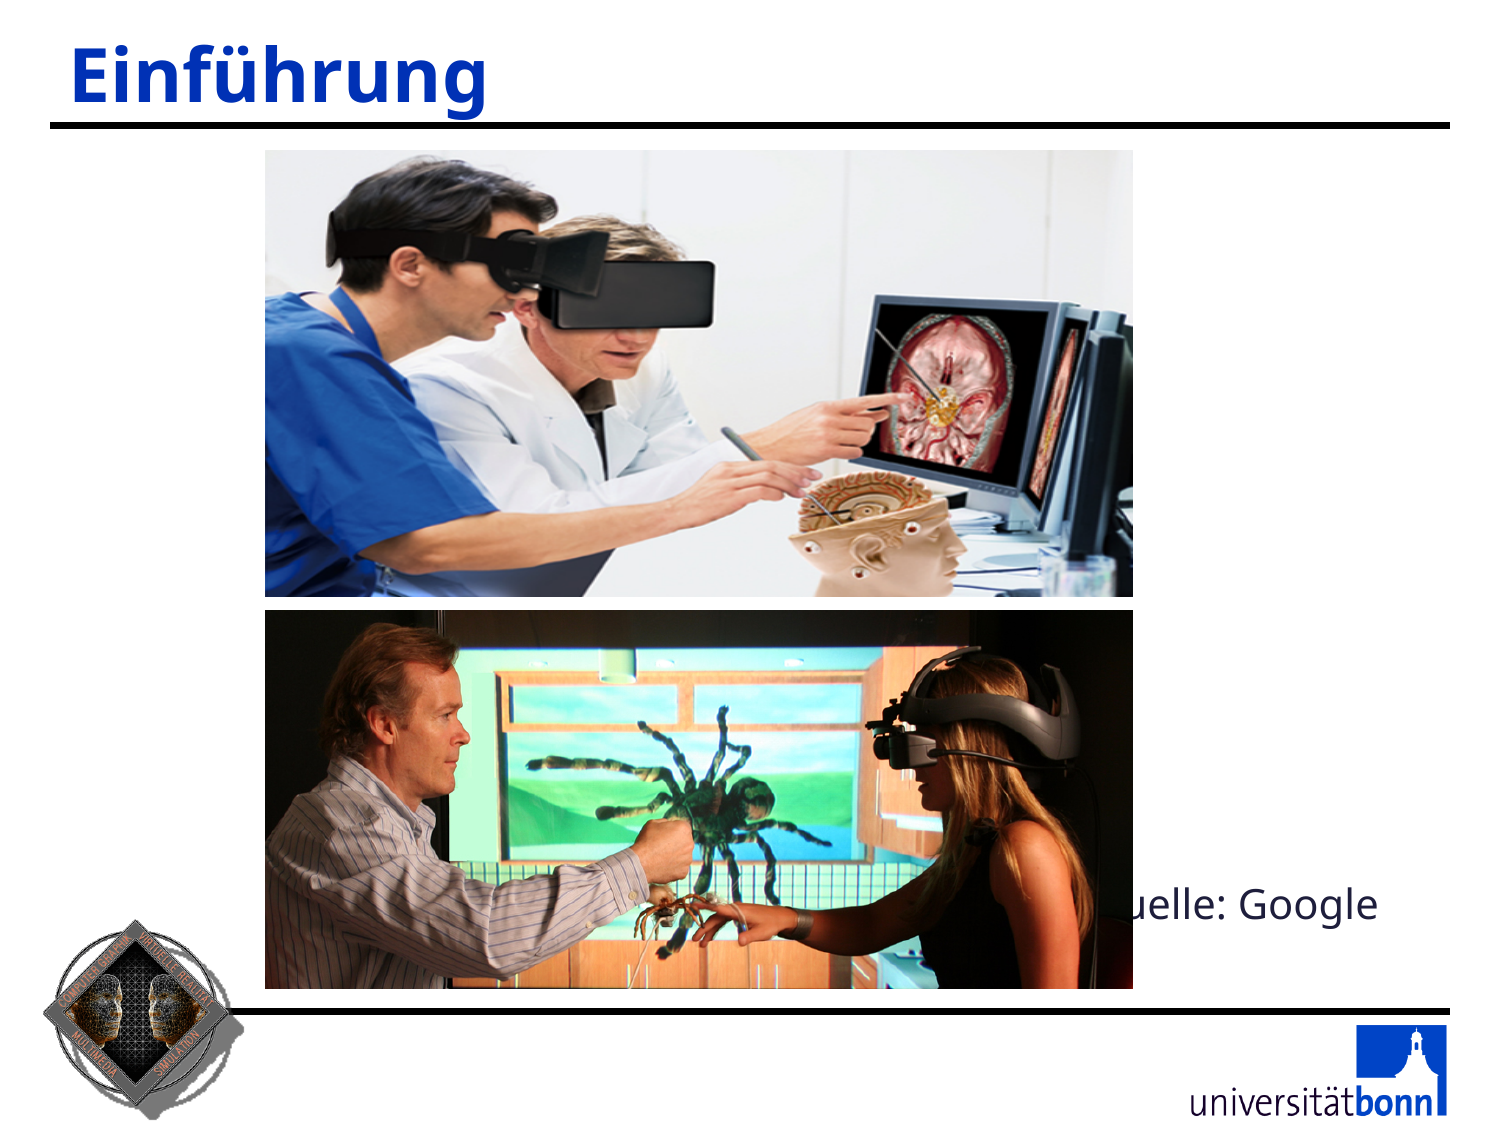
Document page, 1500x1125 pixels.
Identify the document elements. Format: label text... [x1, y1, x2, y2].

picture [265, 610, 1133, 989]
list Quelle: Google [53, 137, 1447, 1012]
title Einführung [53, 18, 1447, 126]
picture [265, 150, 1133, 597]
picture [41, 917, 229, 1106]
picture [1189, 1023, 1448, 1117]
